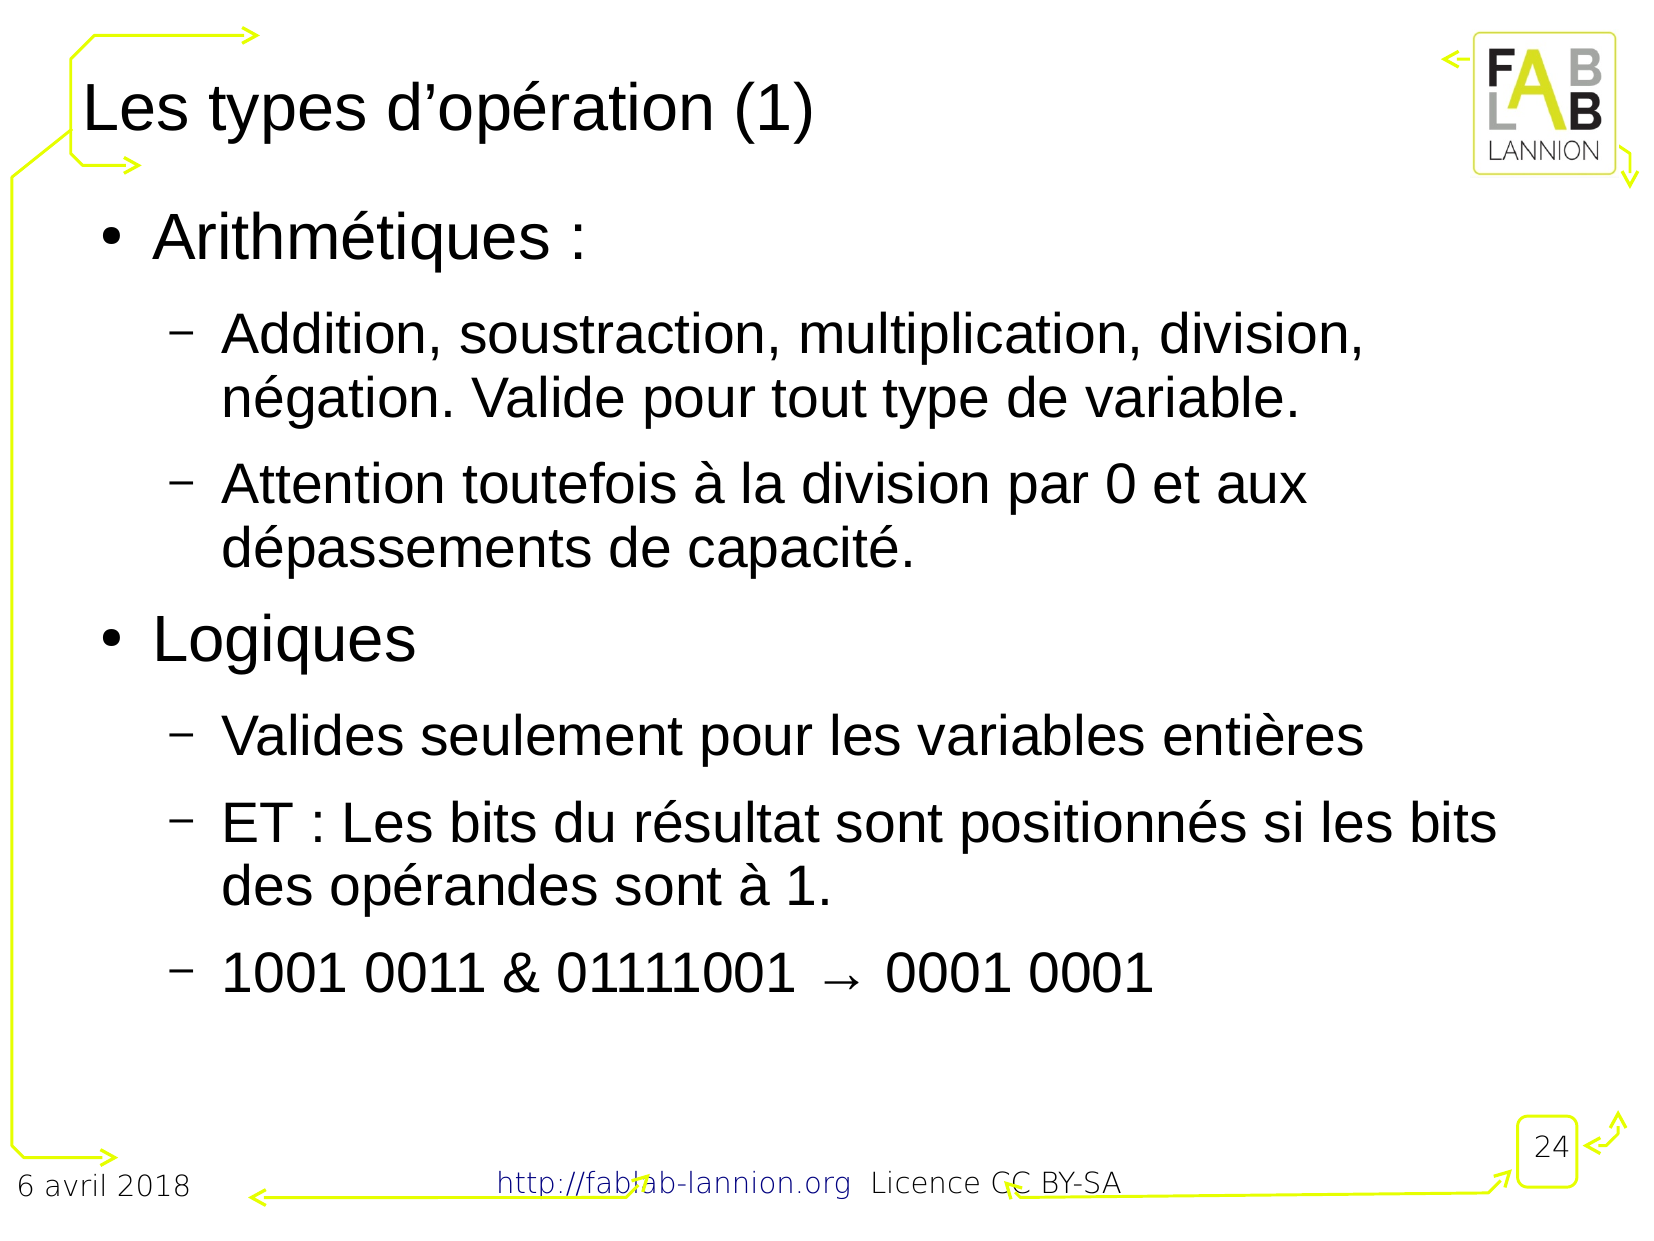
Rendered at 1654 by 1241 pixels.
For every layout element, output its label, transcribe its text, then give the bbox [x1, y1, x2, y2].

picture [1470, 29, 1619, 178]
list Arithmétiques : Addition, soustraction, multiplication, division, négation. Valide pour tout type de variable. Attention toutefois à la division par 0 et aux dépassements de capacité. Logiques Valides seulement pour les variables entières ET : Les bits du résultat sont positionnés si les bits des opérandes sont à 1. 1001 0011 & 01111001 → 0001 0001 [82, 200, 1571, 1010]
title Les types d’opération (1) [82, 49, 1441, 166]
